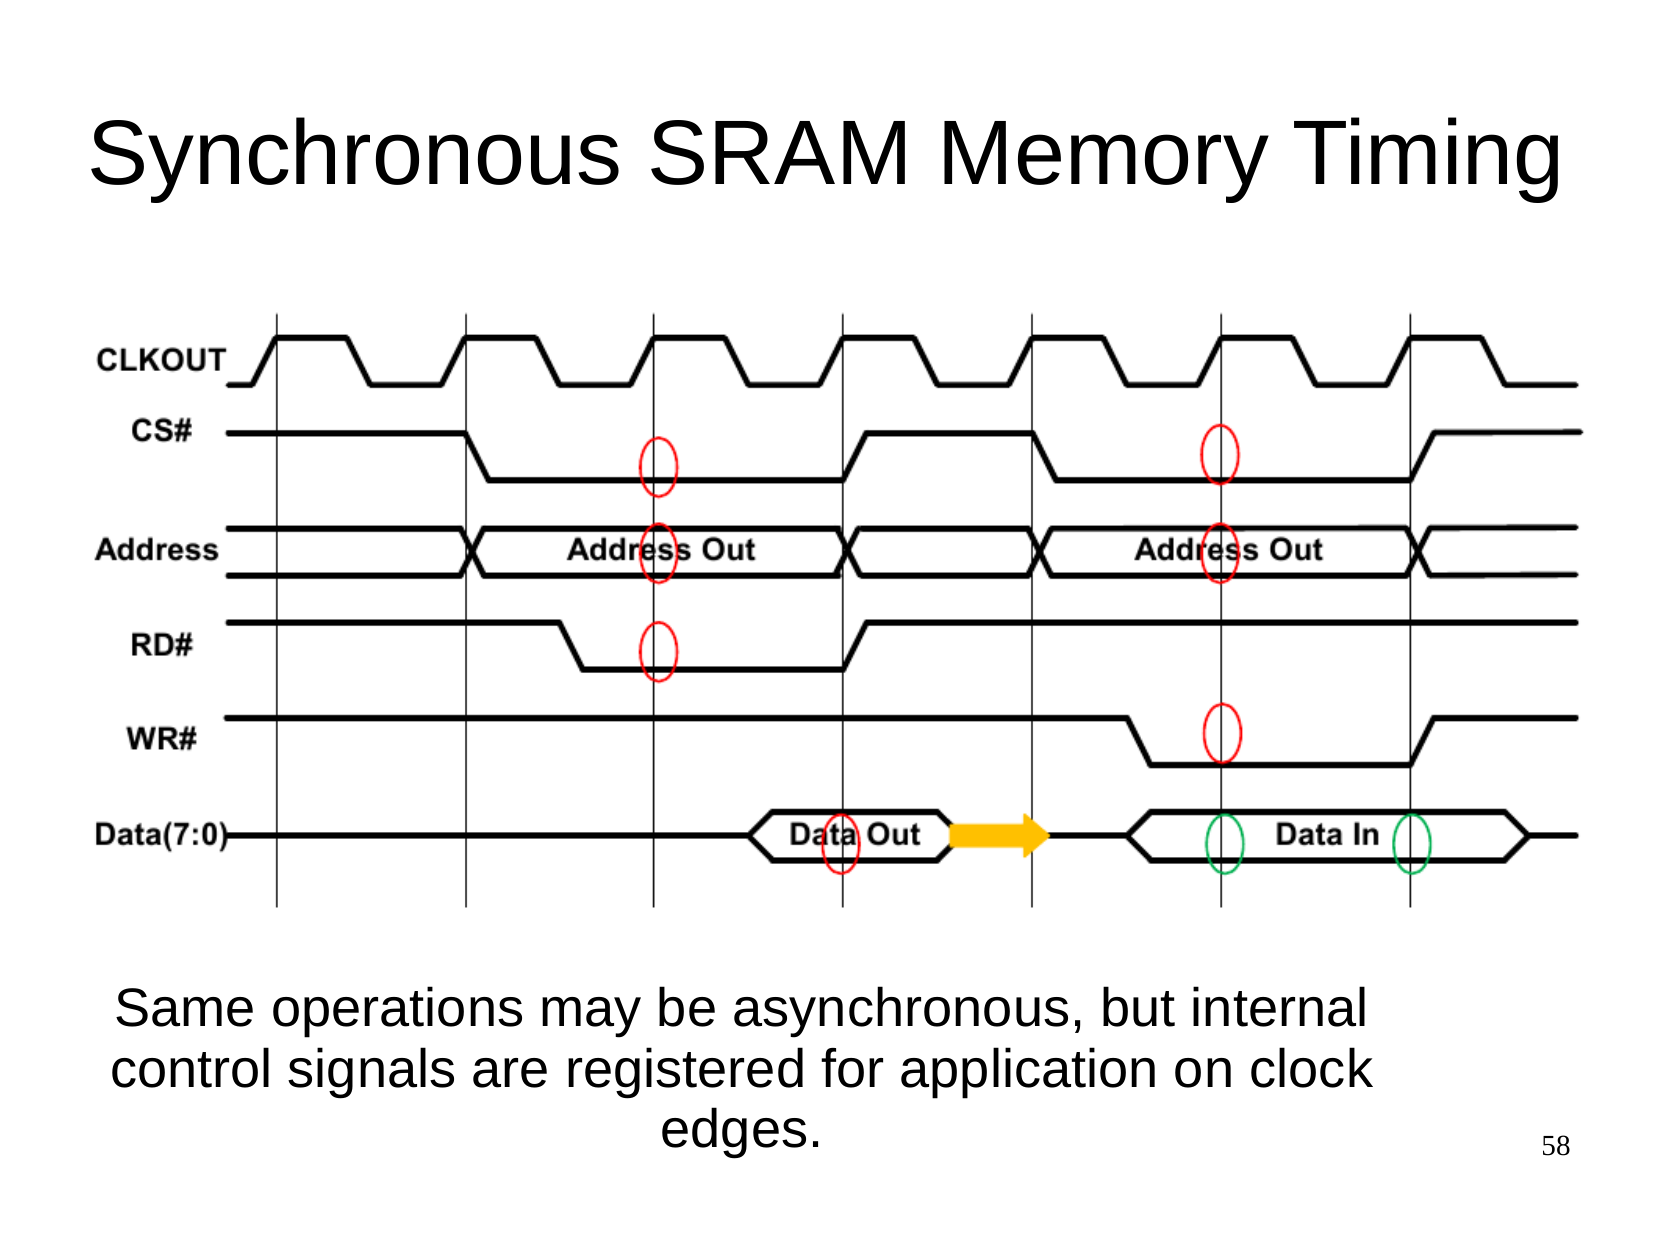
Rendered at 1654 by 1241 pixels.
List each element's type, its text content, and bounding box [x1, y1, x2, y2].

text_box Same operations may be asynchronous, but internal control signals are registered for application on clock edges. [95, 970, 1509, 1227]
title Synchronous SRAM Memory Timing [82, 49, 1571, 257]
picture [70, 299, 1599, 914]
